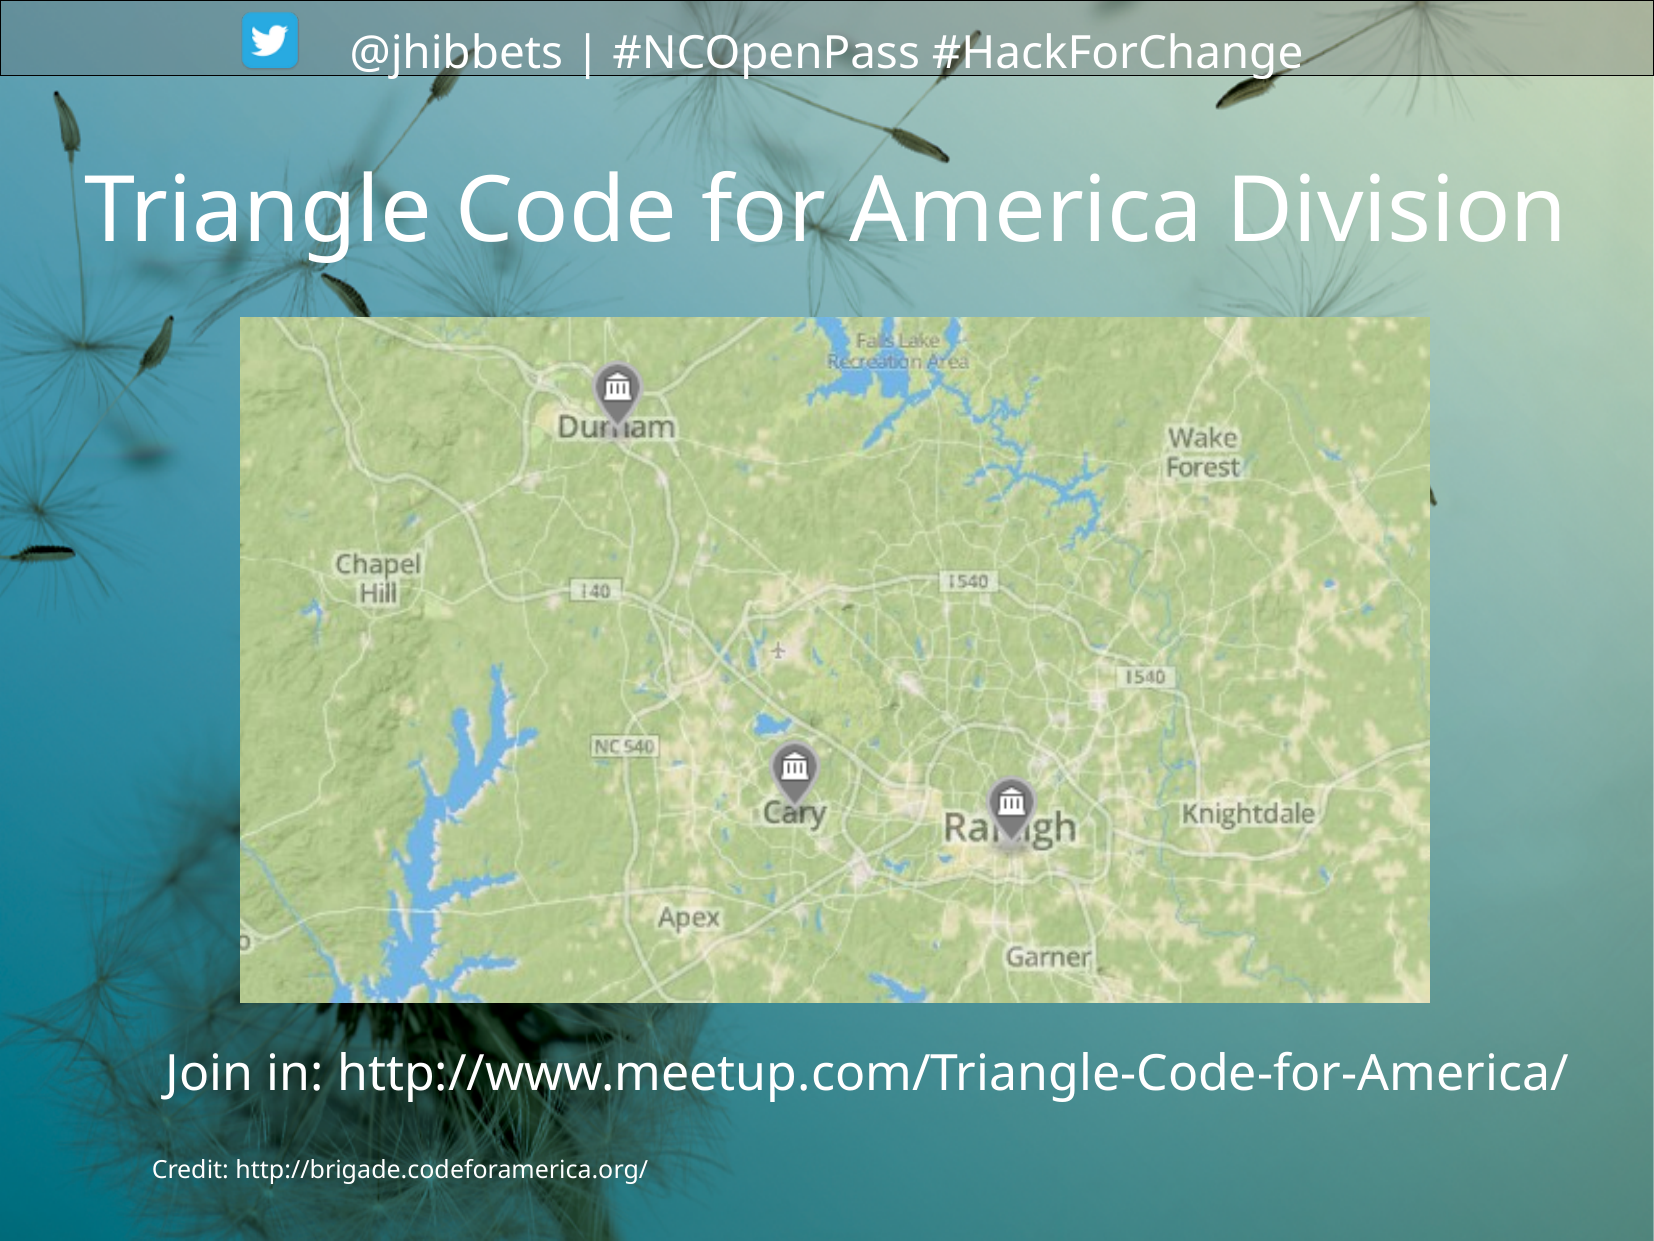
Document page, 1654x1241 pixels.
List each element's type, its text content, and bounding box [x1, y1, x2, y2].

picture [0, 76, 1654, 1241]
picture [240, 11, 301, 72]
text_box Credit: http://brigade.codeforamerica.org/ [137, 1144, 671, 1185]
text_box Join in: http://www.meetup.com/Triangle-Code-for-America/ [151, 1029, 1593, 1169]
title Triangle Code for America Division [82, 102, 1571, 310]
